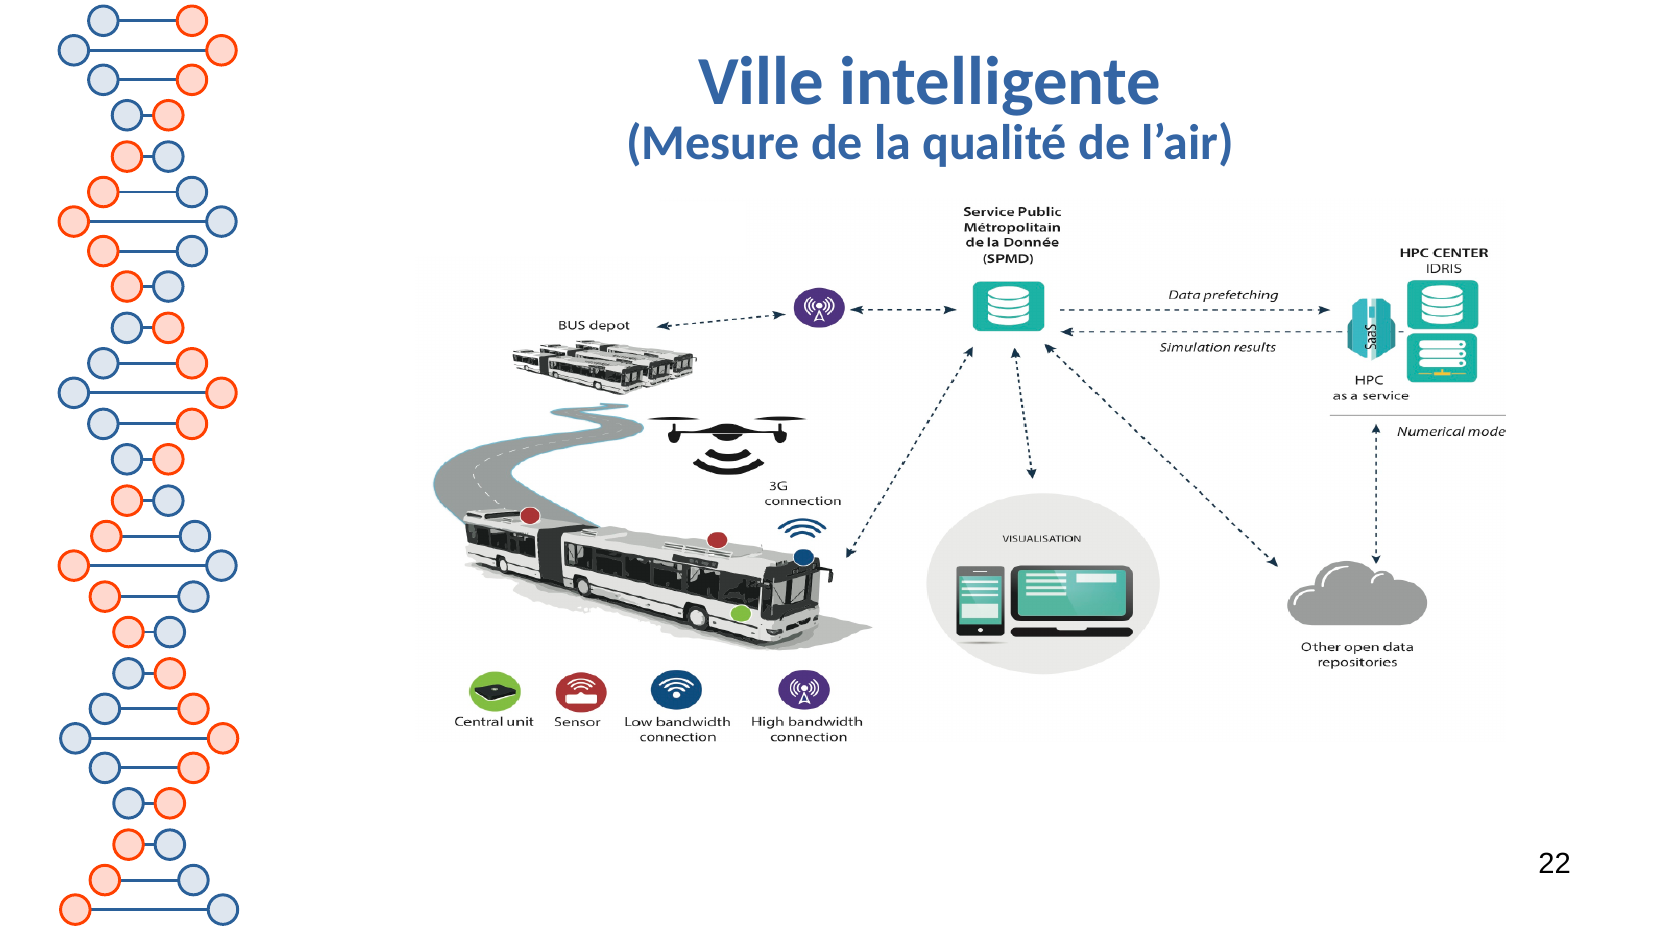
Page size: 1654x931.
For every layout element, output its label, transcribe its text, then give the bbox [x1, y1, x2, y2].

picture [326, 198, 1506, 742]
title Ville intelligente (Mesure de la qualité de l’air) [265, 35, 1595, 189]
